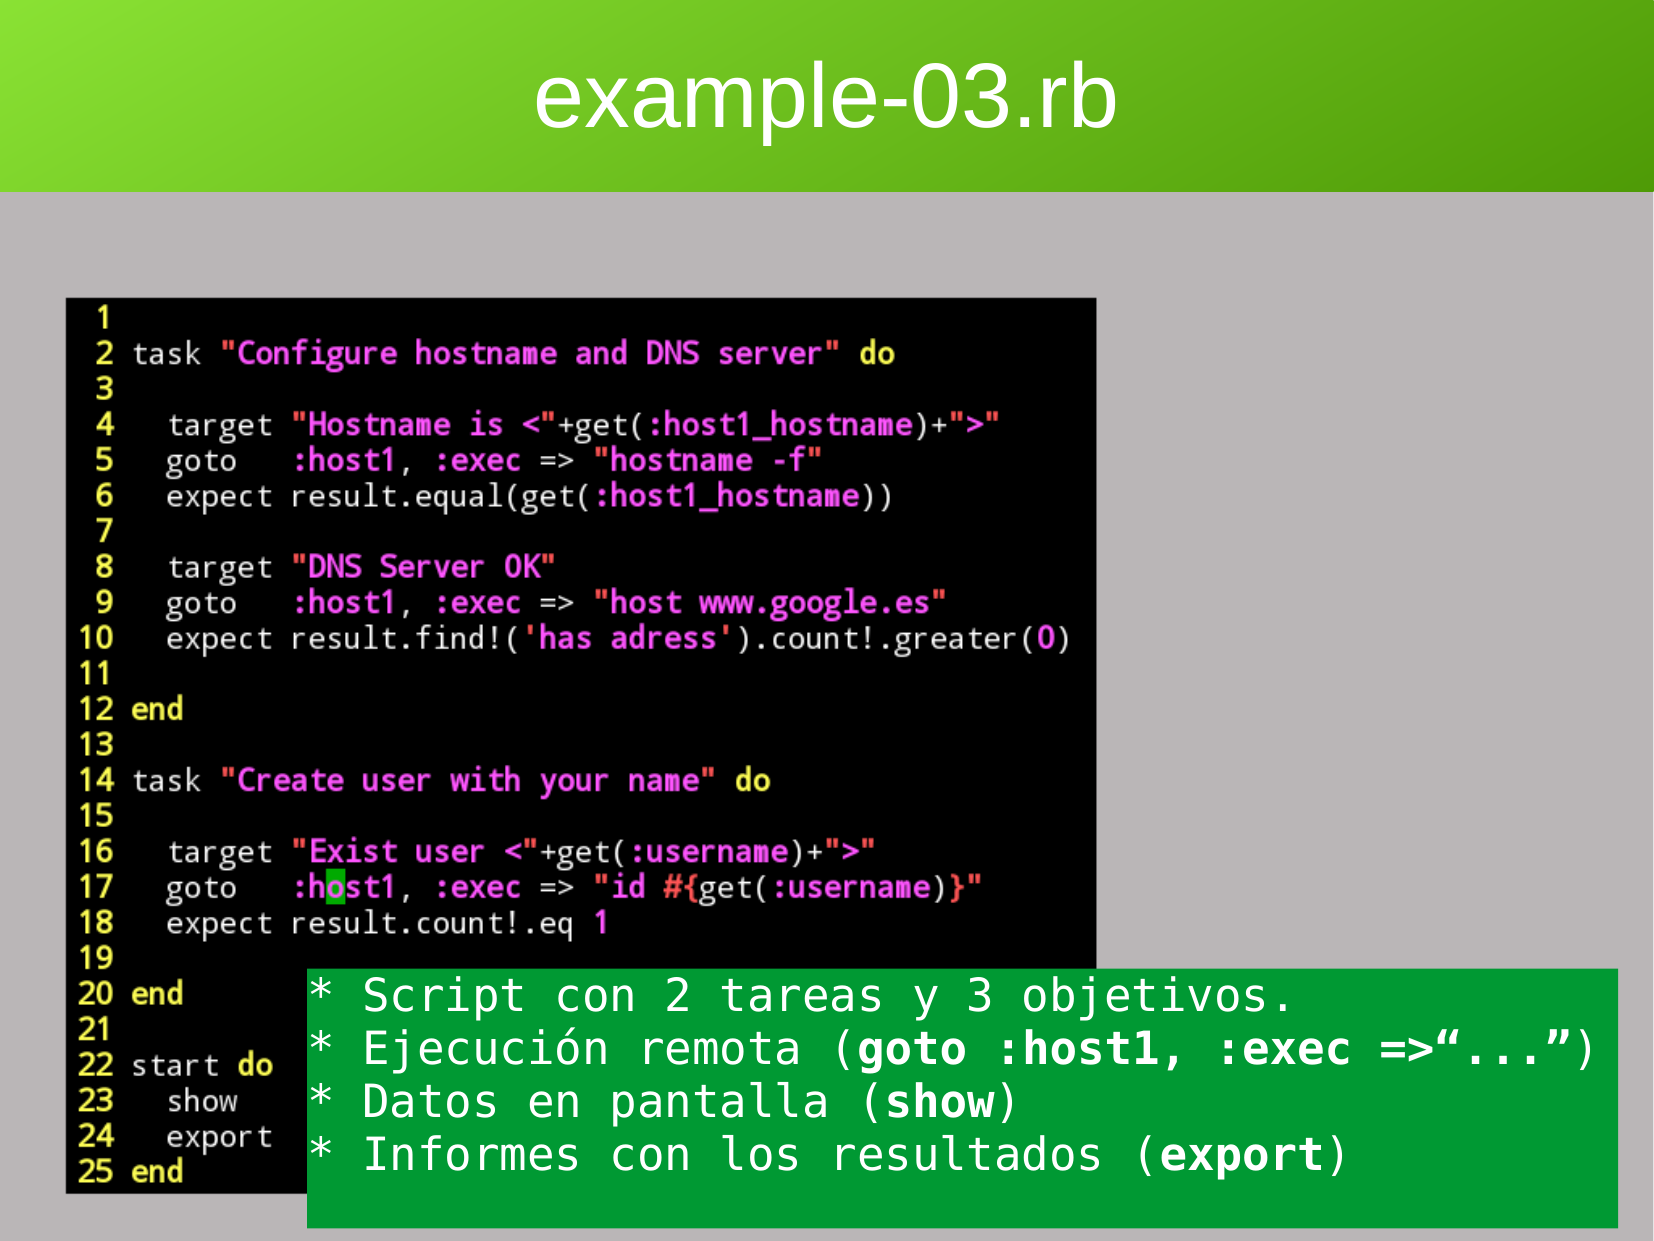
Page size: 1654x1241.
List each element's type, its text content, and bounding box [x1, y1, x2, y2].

title * Script con 2 tareas y 3 objetivos. * Ejecución remota (goto :host1, :exec =>“...”) * Datos en pantalla (show) * Informes con los resultados (export) [307, 968, 1619, 1229]
title example-03.rb [0, 0, 1654, 192]
picture [0, 192, 1654, 1241]
